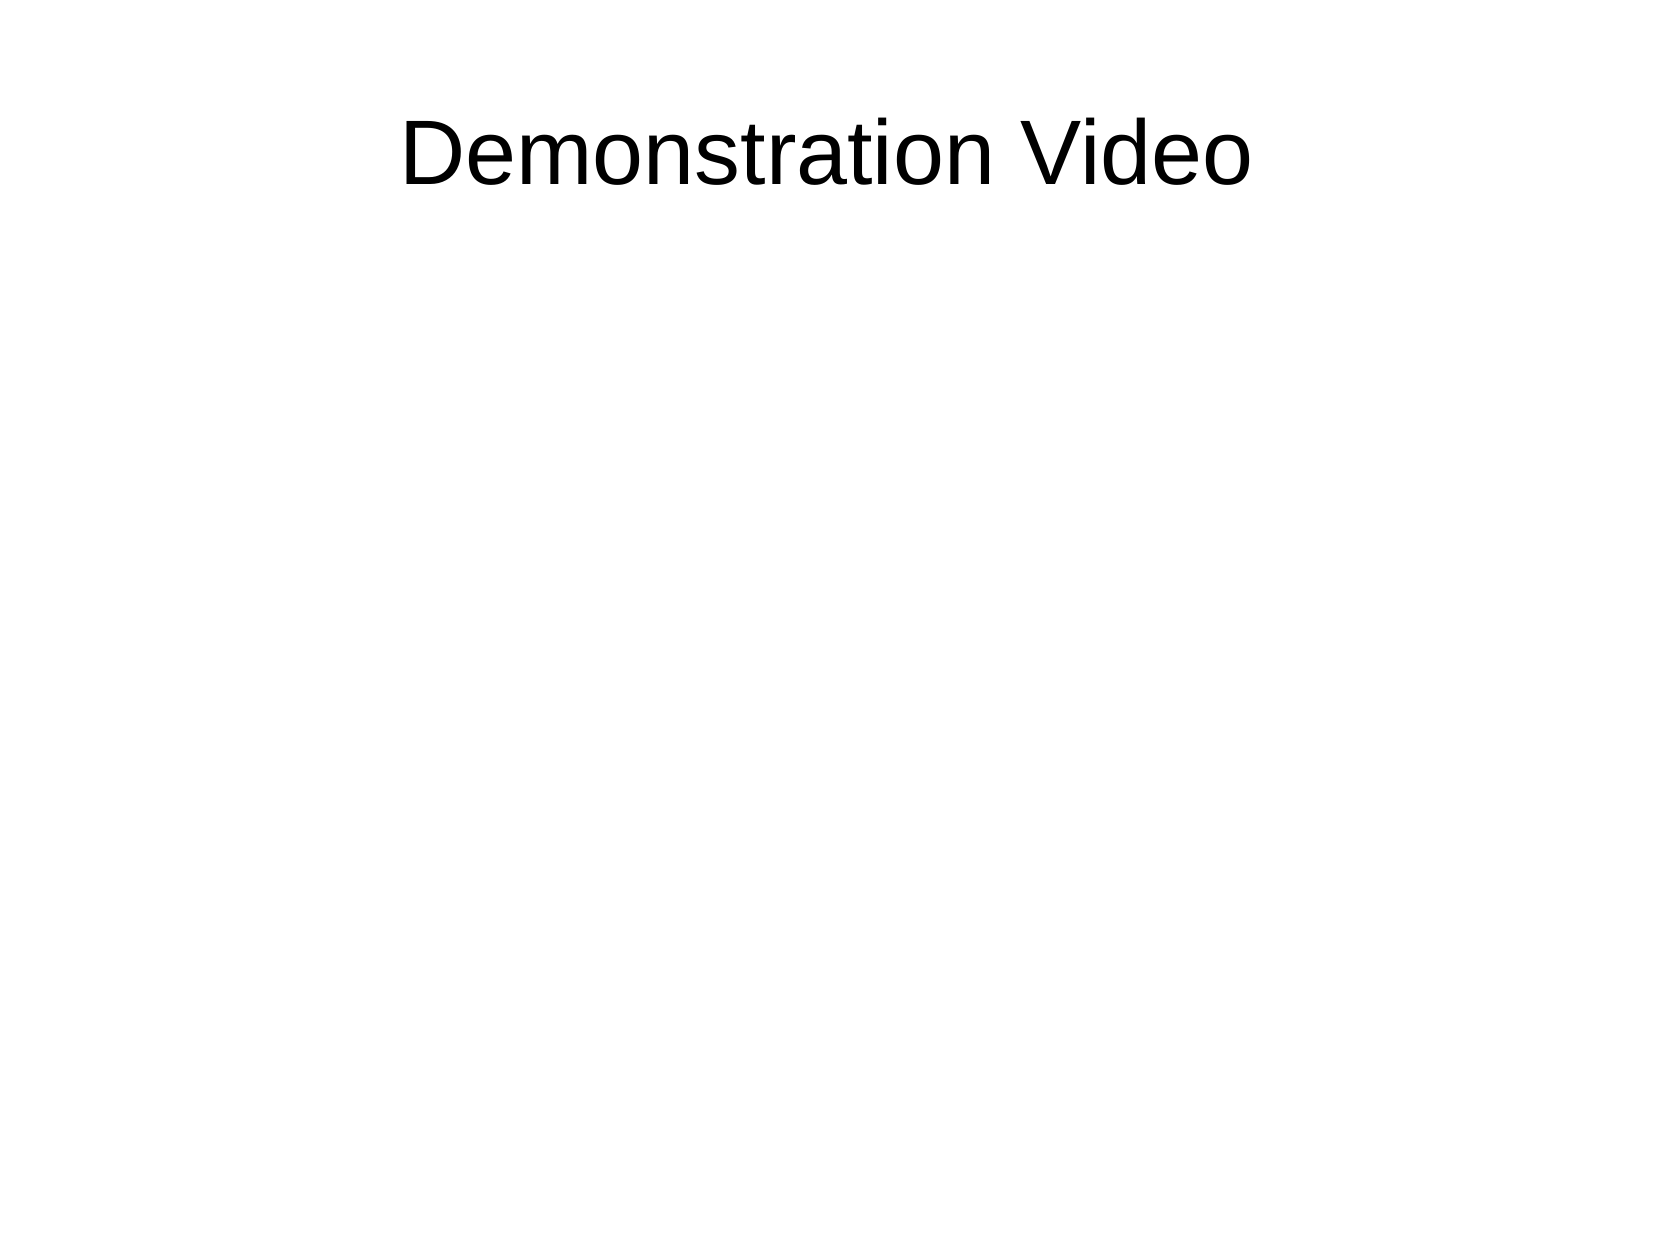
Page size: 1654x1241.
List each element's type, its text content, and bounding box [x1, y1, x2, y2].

title Demonstration Video [82, 49, 1571, 257]
